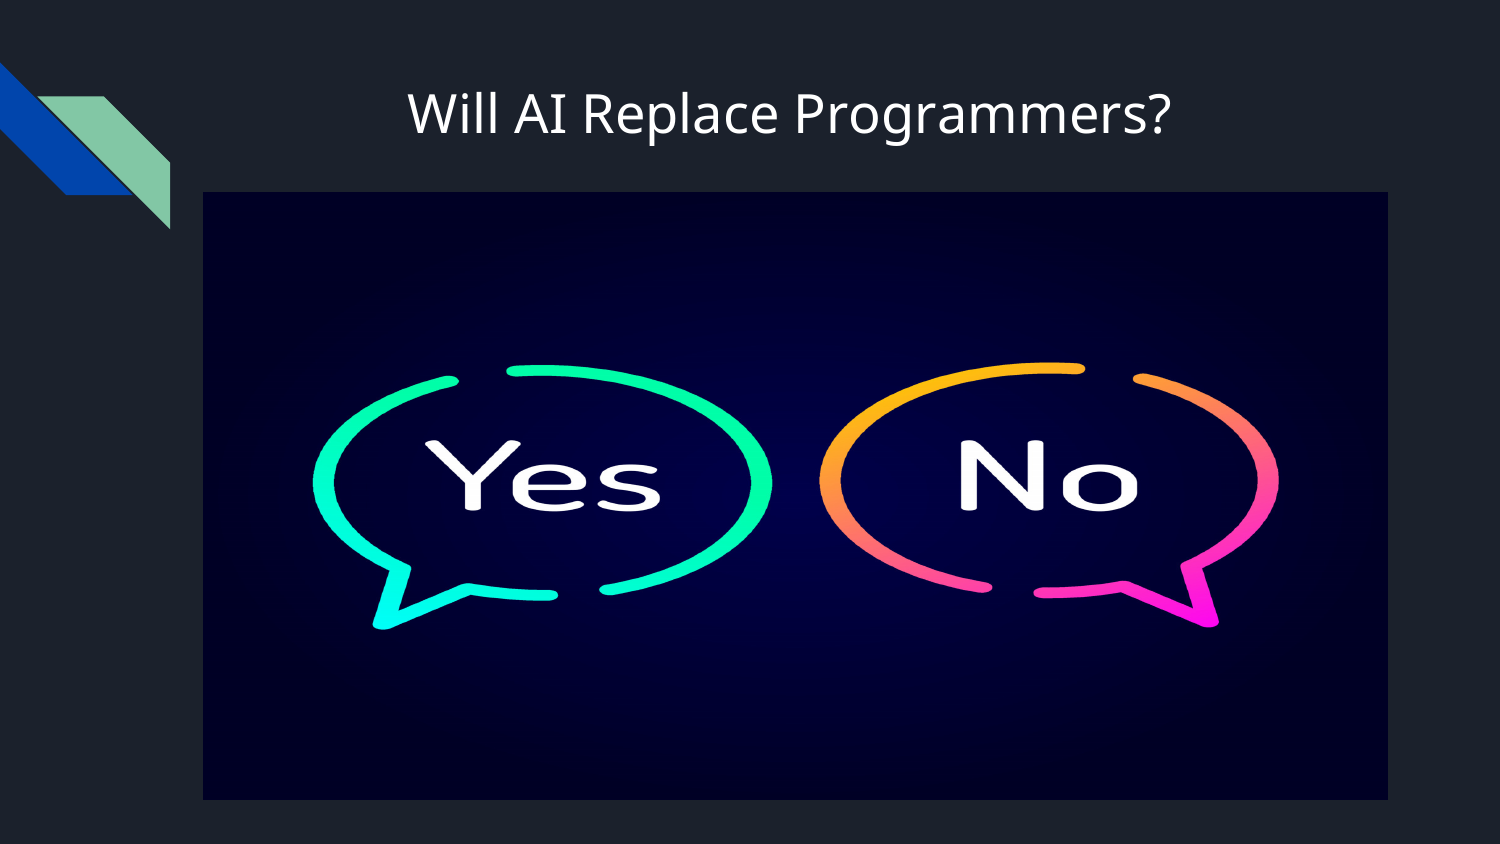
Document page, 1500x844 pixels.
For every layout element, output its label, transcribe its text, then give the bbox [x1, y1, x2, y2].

title Will AI Replace Programmers? [212, 64, 1368, 192]
picture [203, 192, 1388, 800]
